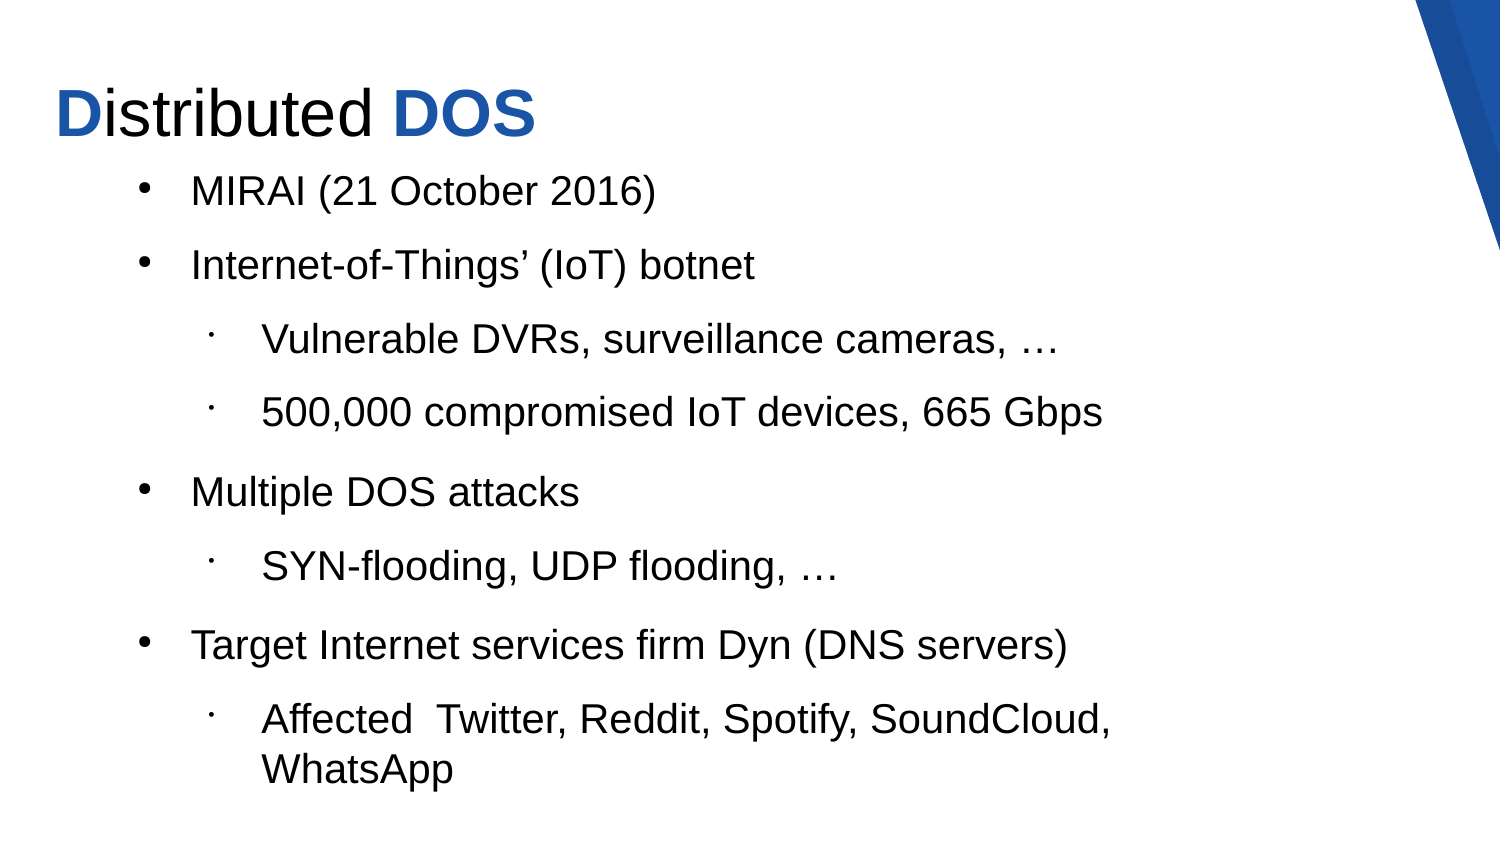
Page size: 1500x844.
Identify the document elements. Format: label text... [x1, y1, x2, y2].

title Distributed DOS [40, 97, 829, 166]
list MIRAI (21 October 2016) Internet-of-Things’ (IoT) botnet Vulnerable DVRs, surveillance cameras, … 500,000 compromised IoT devices, 665 Gbps Multiple DOS attacks SYN-flooding, UDP flooding, … Target Internet services firm Dyn (DNS servers) Affected Twitter, Reddit, Spotify, SoundCloud, WhatsApp [104, 75, 1321, 536]
